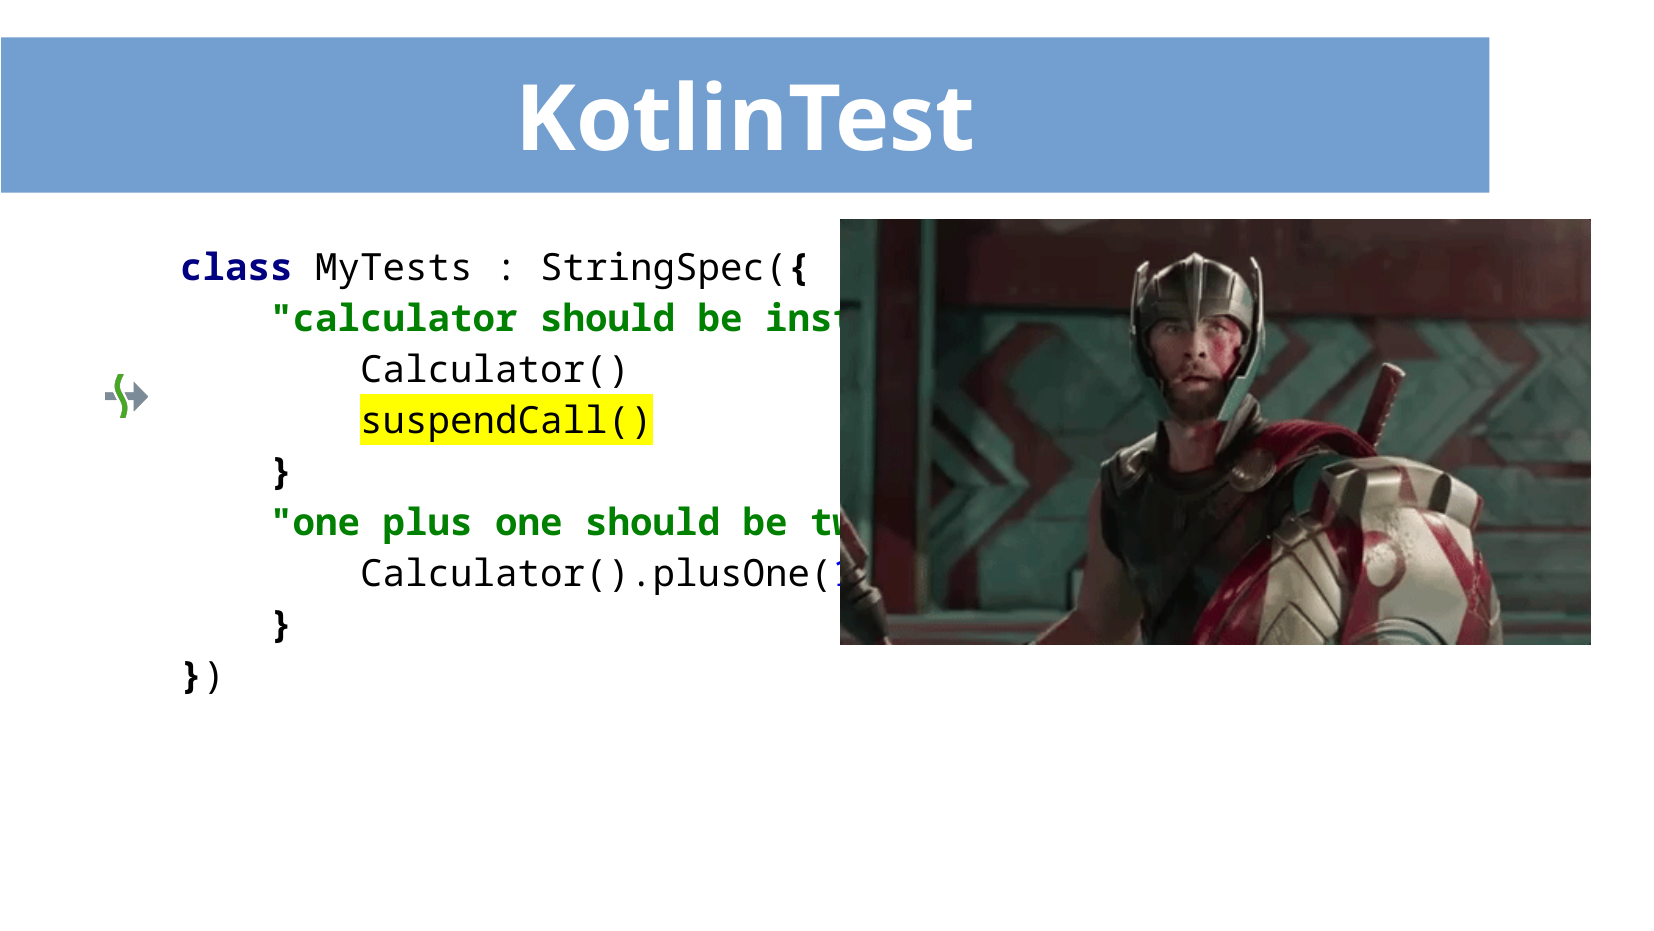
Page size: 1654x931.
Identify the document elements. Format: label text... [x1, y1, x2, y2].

picture [105, 374, 148, 418]
title KotlinTest [1, 37, 1490, 193]
list class MyTests : StringSpec({ "calculator should be instantiable" { Calculator() suspendCall() } "one plus one should be two" { Calculator().plusOne(1) should be(2) } }) [180, 240, 1478, 781]
picture [840, 219, 1591, 646]
